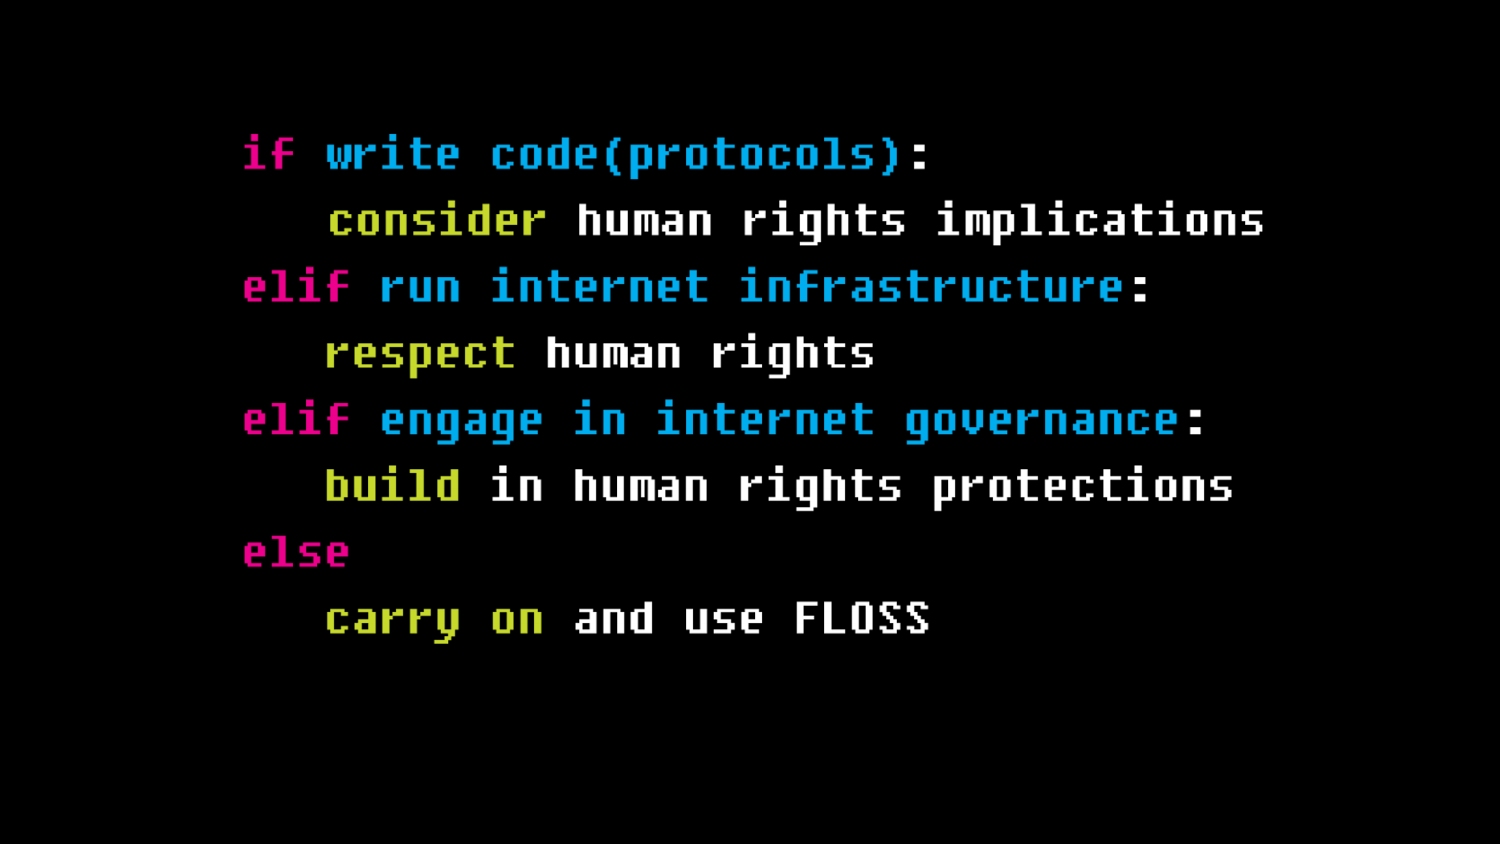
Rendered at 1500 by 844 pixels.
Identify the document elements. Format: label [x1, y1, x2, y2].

picture [150, 0, 1350, 844]
